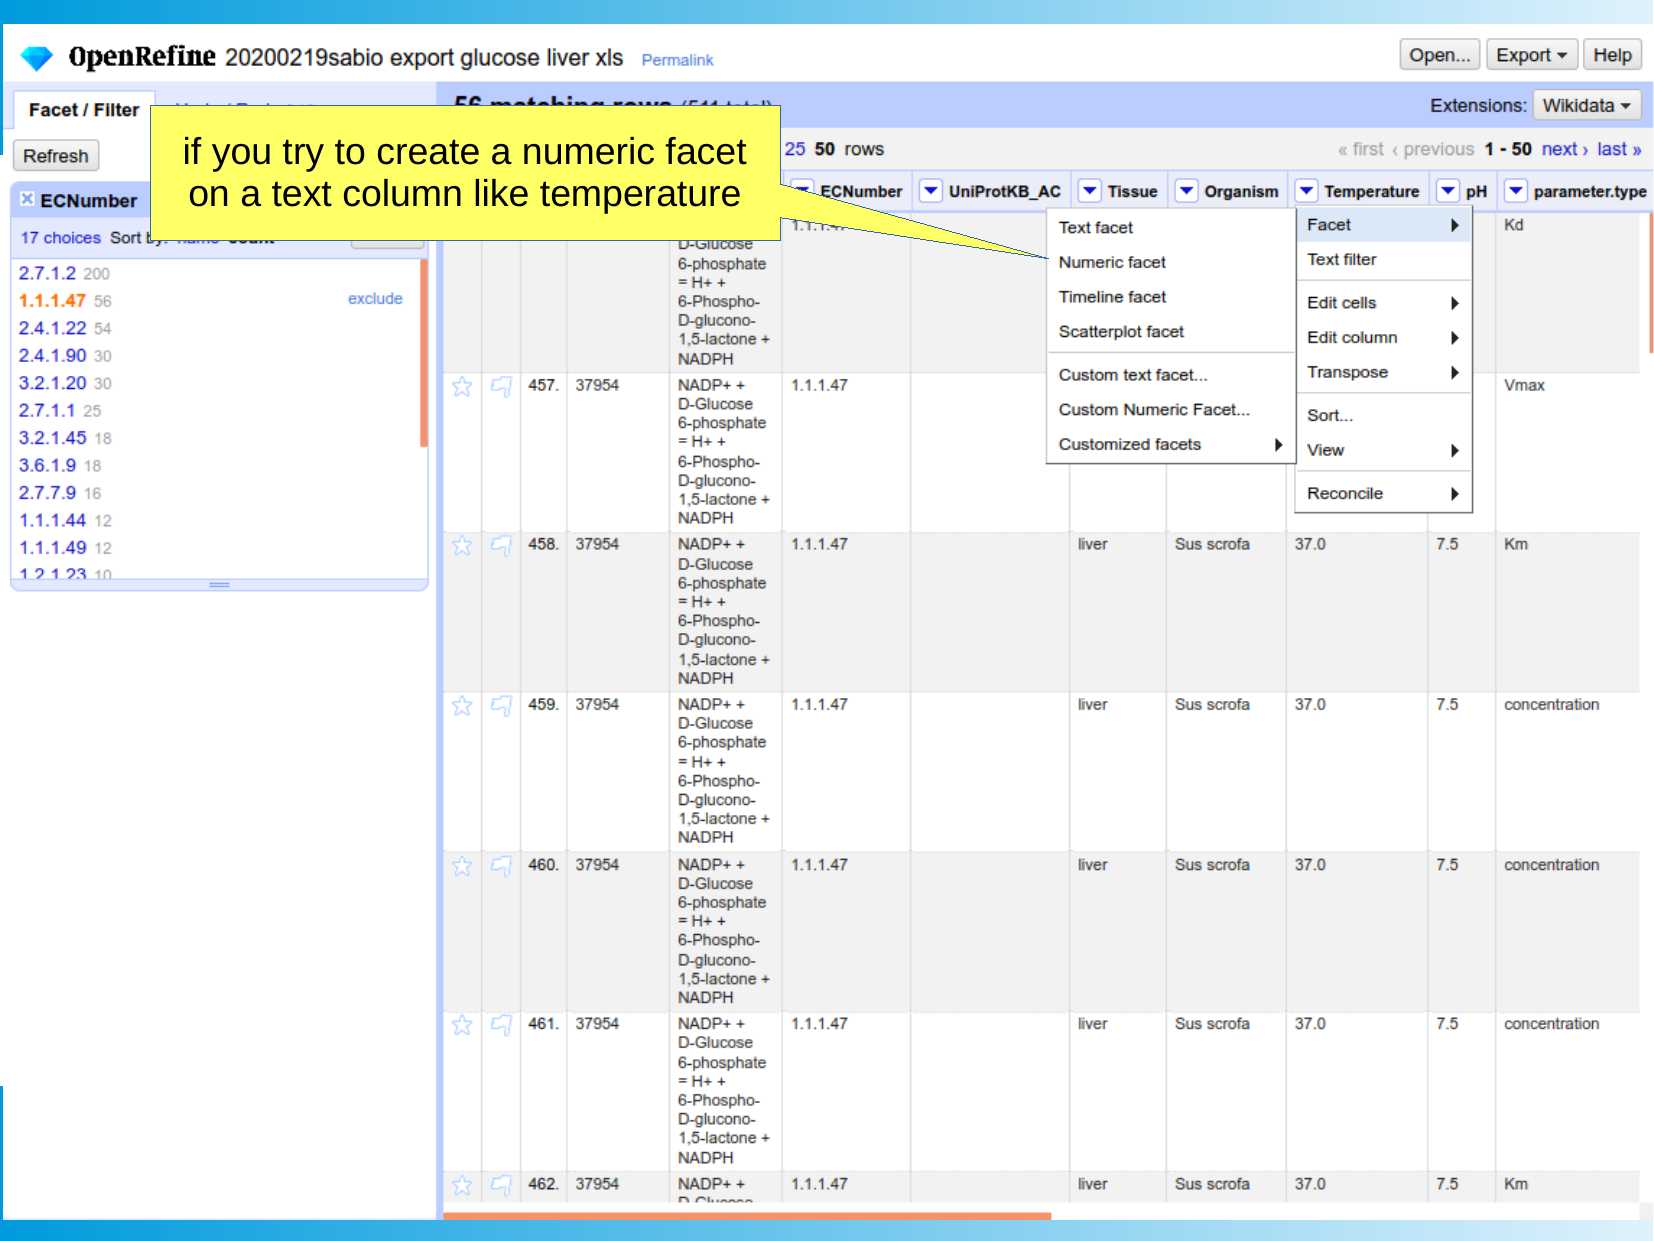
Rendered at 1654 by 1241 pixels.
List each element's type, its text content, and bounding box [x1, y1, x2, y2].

picture [3, 0, 1654, 1241]
text_box if you try to create a numeric facet on a text column like temperature [150, 105, 1049, 259]
